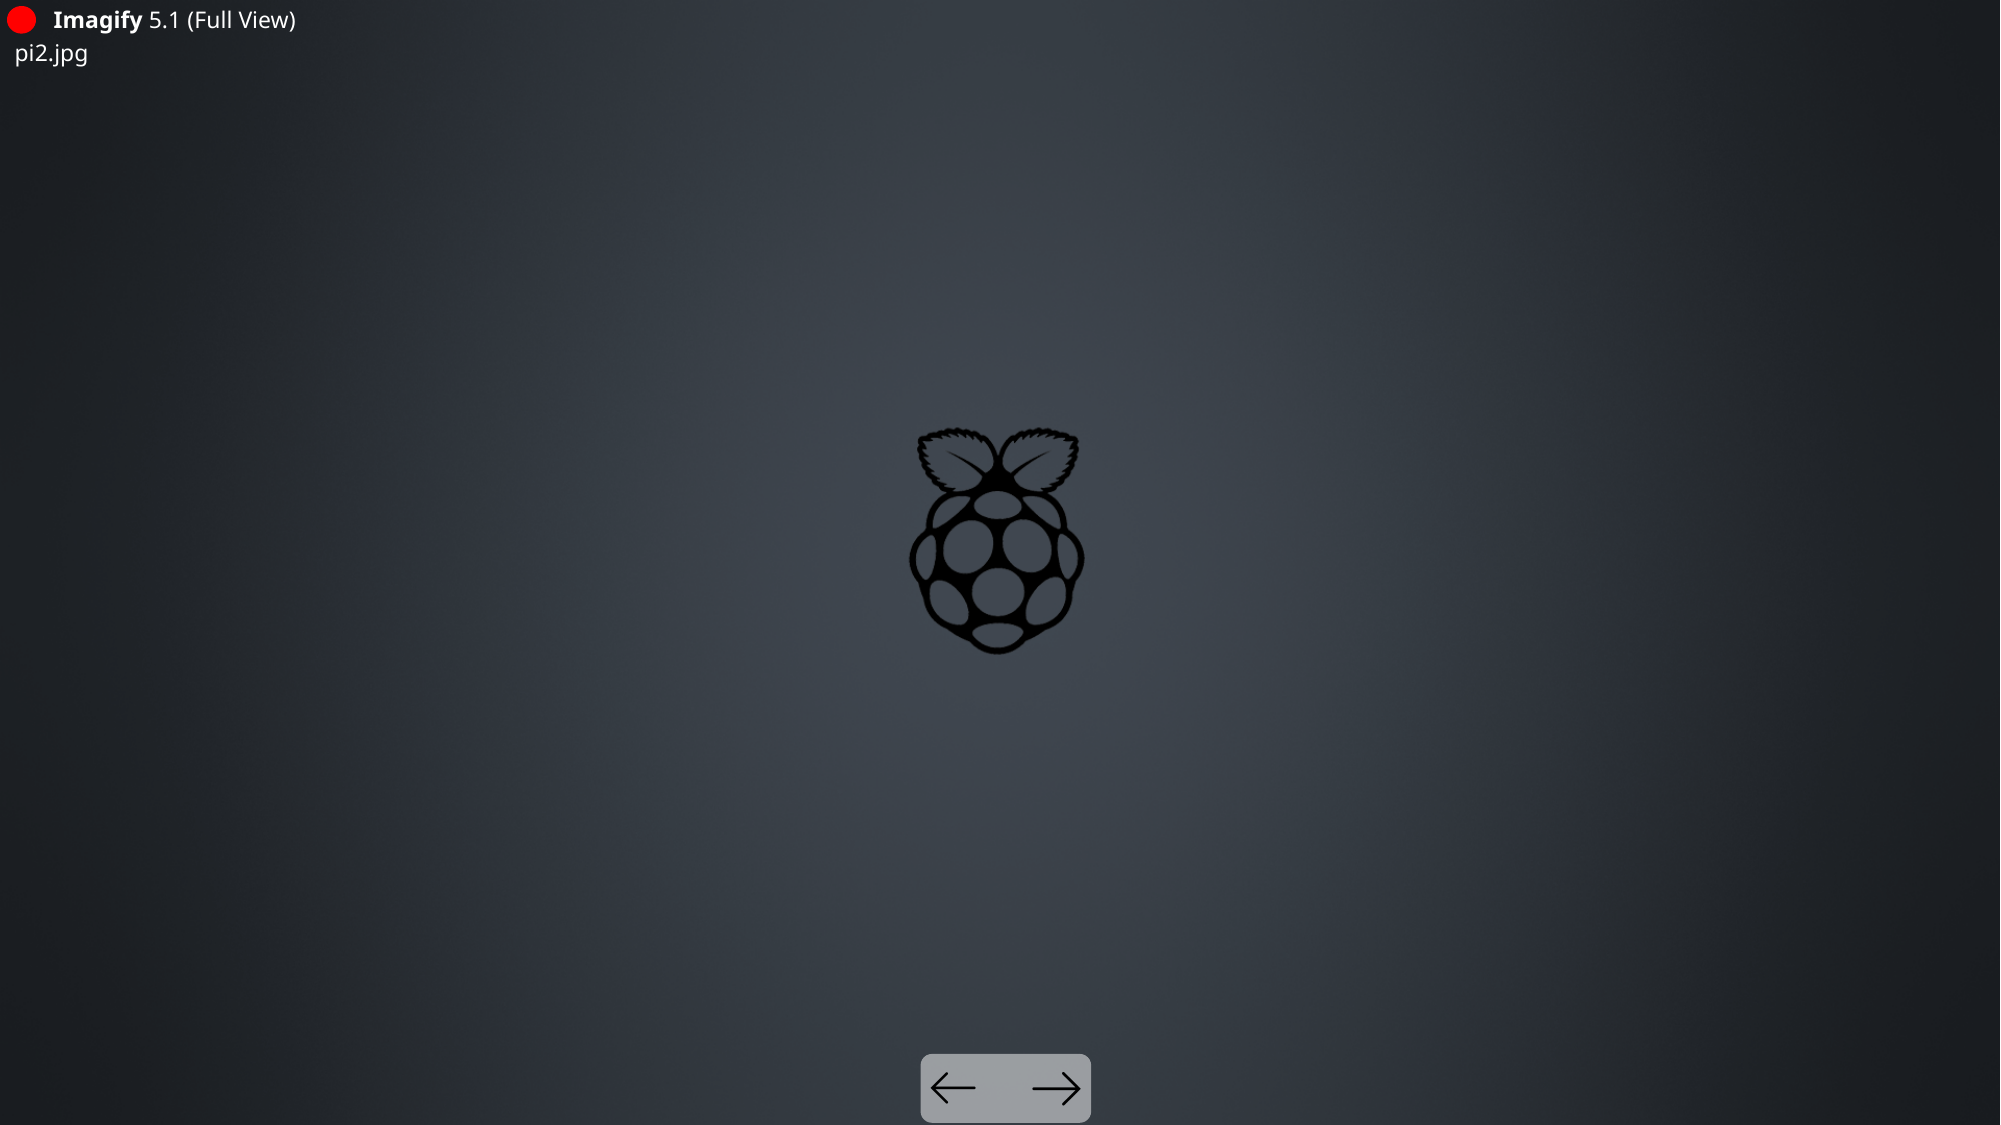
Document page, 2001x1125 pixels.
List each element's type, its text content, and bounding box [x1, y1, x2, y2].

text_box [925, 1053, 1021, 1123]
text_box pi2.jpg [0, 33, 445, 76]
picture [0, 0, 2000, 1125]
title Imagify 5.1 (Full View) [38, 0, 485, 43]
picture [0, 0, 38, 33]
text_box [7, 6, 36, 34]
